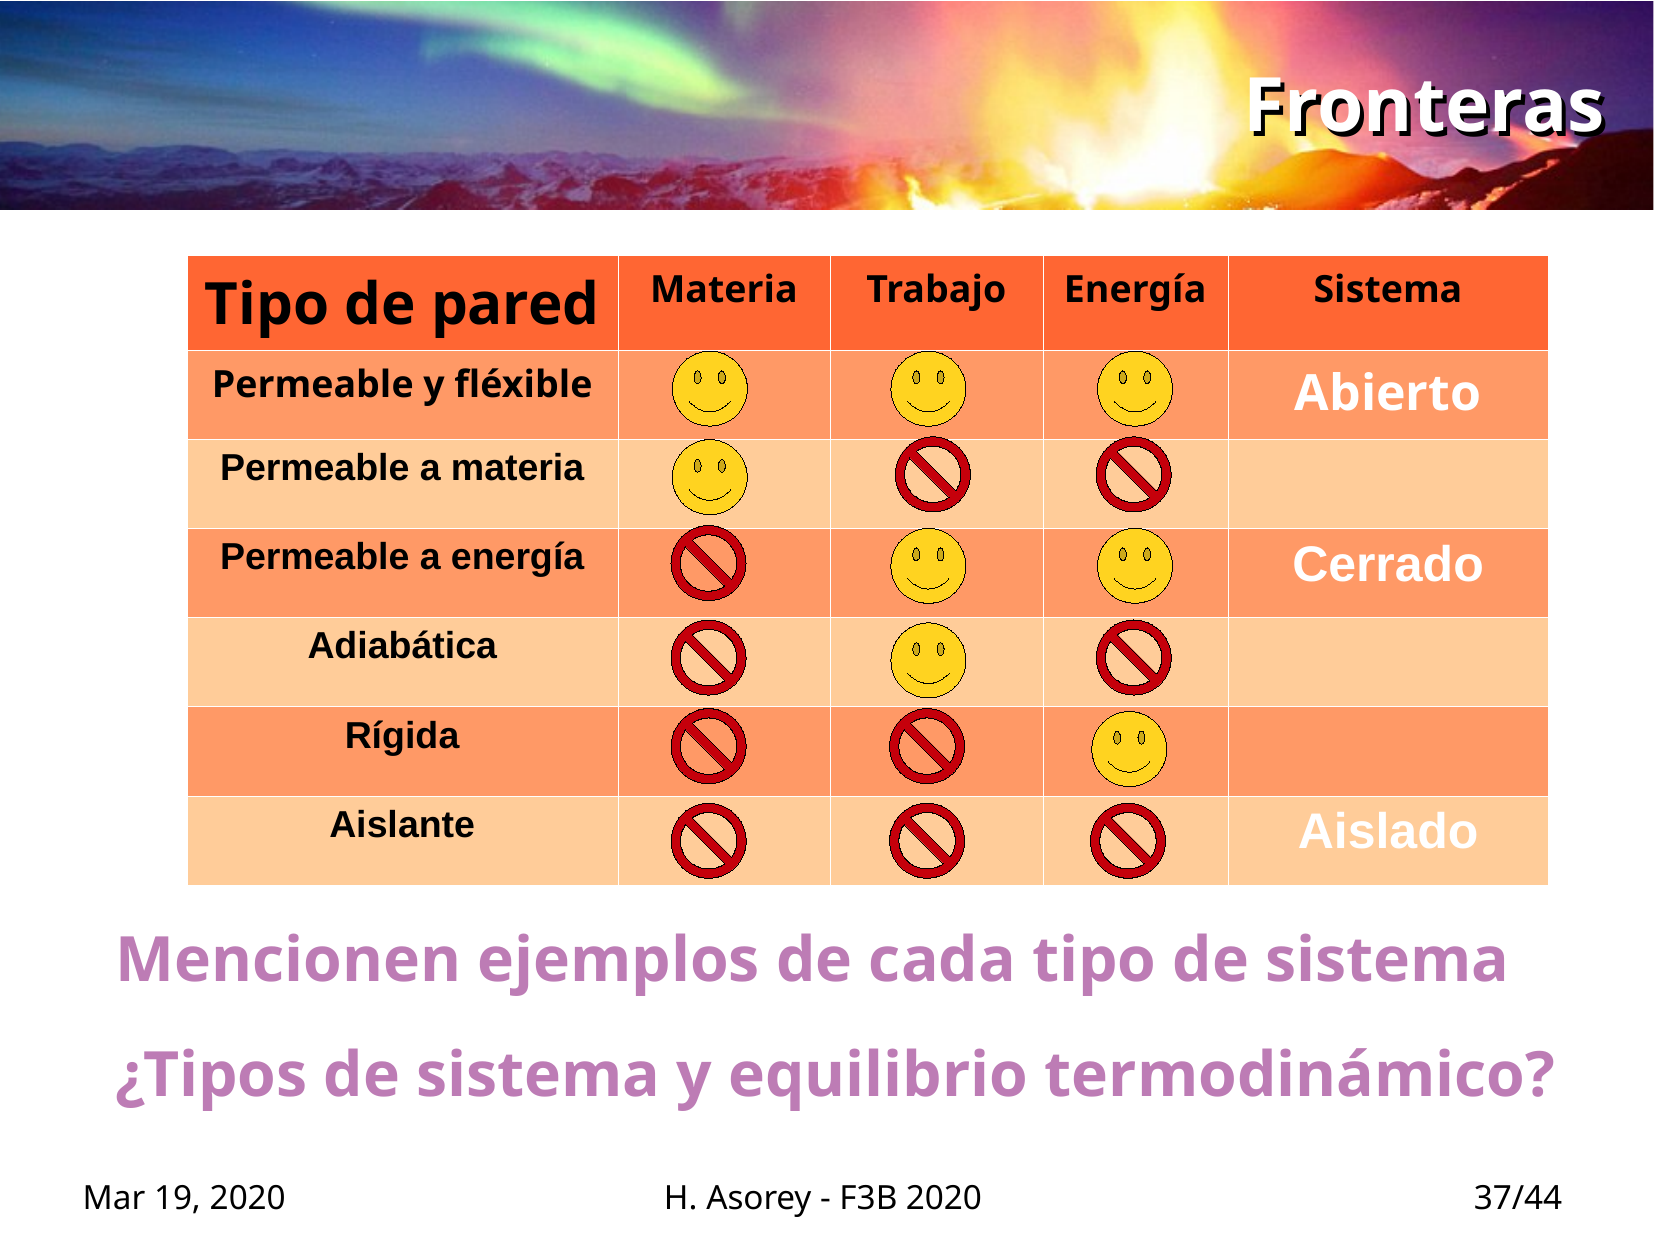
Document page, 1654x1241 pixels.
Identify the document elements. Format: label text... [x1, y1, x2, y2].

table_cell [619, 440, 830, 528]
table_cell [831, 707, 1043, 796]
text_box [889, 708, 965, 784]
text_box [1090, 803, 1166, 879]
table_cell [1229, 707, 1548, 796]
text_box [895, 436, 971, 512]
table_cell [1118, 447, 1161, 490]
table_cell [619, 707, 830, 796]
table_cell [1044, 529, 1228, 617]
text_box [1097, 351, 1173, 427]
table_cell Permeable y fléxible [188, 351, 618, 439]
text_box [671, 708, 747, 784]
table_cell [619, 529, 830, 617]
text_box [1096, 436, 1172, 512]
table_cell [1044, 618, 1228, 706]
table_cell Adiabática [188, 618, 618, 706]
table_cell [619, 351, 830, 439]
table_cell [1229, 618, 1548, 706]
table_cell [1229, 440, 1548, 528]
table_cell [1044, 707, 1228, 796]
text_box [889, 803, 965, 879]
table_header Materia [619, 256, 830, 350]
table_cell [831, 618, 1043, 706]
table_cell [1044, 440, 1228, 528]
text_box [671, 620, 747, 696]
text_box [1091, 711, 1167, 787]
list Mencionen ejemplos de cada tipo de sistema ¿Tipos de sistema y equilibrio termodinámico? [45, 915, 1606, 1185]
table_cell [1044, 797, 1228, 885]
table_header Energía [1044, 256, 1228, 350]
table_cell Permeable a materia [188, 440, 618, 528]
text_box [671, 803, 747, 879]
text_box [890, 528, 966, 604]
table_cell [831, 797, 1043, 885]
text_box [1097, 528, 1173, 604]
table_header Trabajo [831, 256, 1043, 350]
table_header Sistema [1229, 256, 1548, 350]
table_cell [831, 529, 1043, 617]
table_cell Aislante [188, 797, 618, 885]
table_cell [831, 351, 1043, 439]
table_cell [905, 460, 947, 502]
table_cell [619, 618, 830, 706]
table_cell Cerrado [1229, 529, 1548, 617]
text_box [670, 525, 747, 601]
table_header Tipo de pared [188, 256, 618, 350]
table_cell Aislado [1229, 797, 1548, 885]
text_box [890, 351, 966, 427]
table_cell [681, 548, 723, 591]
table_cell [1106, 459, 1148, 502]
text_box [1096, 619, 1172, 696]
table_cell Rígida [188, 707, 618, 796]
text_box [672, 439, 748, 515]
text_box [672, 351, 748, 427]
table_cell [918, 447, 960, 489]
table_cell Abierto [1229, 351, 1548, 439]
title Fronteras [45, 15, 1606, 191]
table_cell [694, 535, 736, 578]
table_cell [831, 440, 1043, 528]
table_cell [1044, 351, 1228, 439]
text_box [890, 622, 966, 698]
table_cell Permeable a energía [188, 529, 618, 617]
picture [0, 1, 1654, 210]
table_cell [619, 797, 830, 885]
